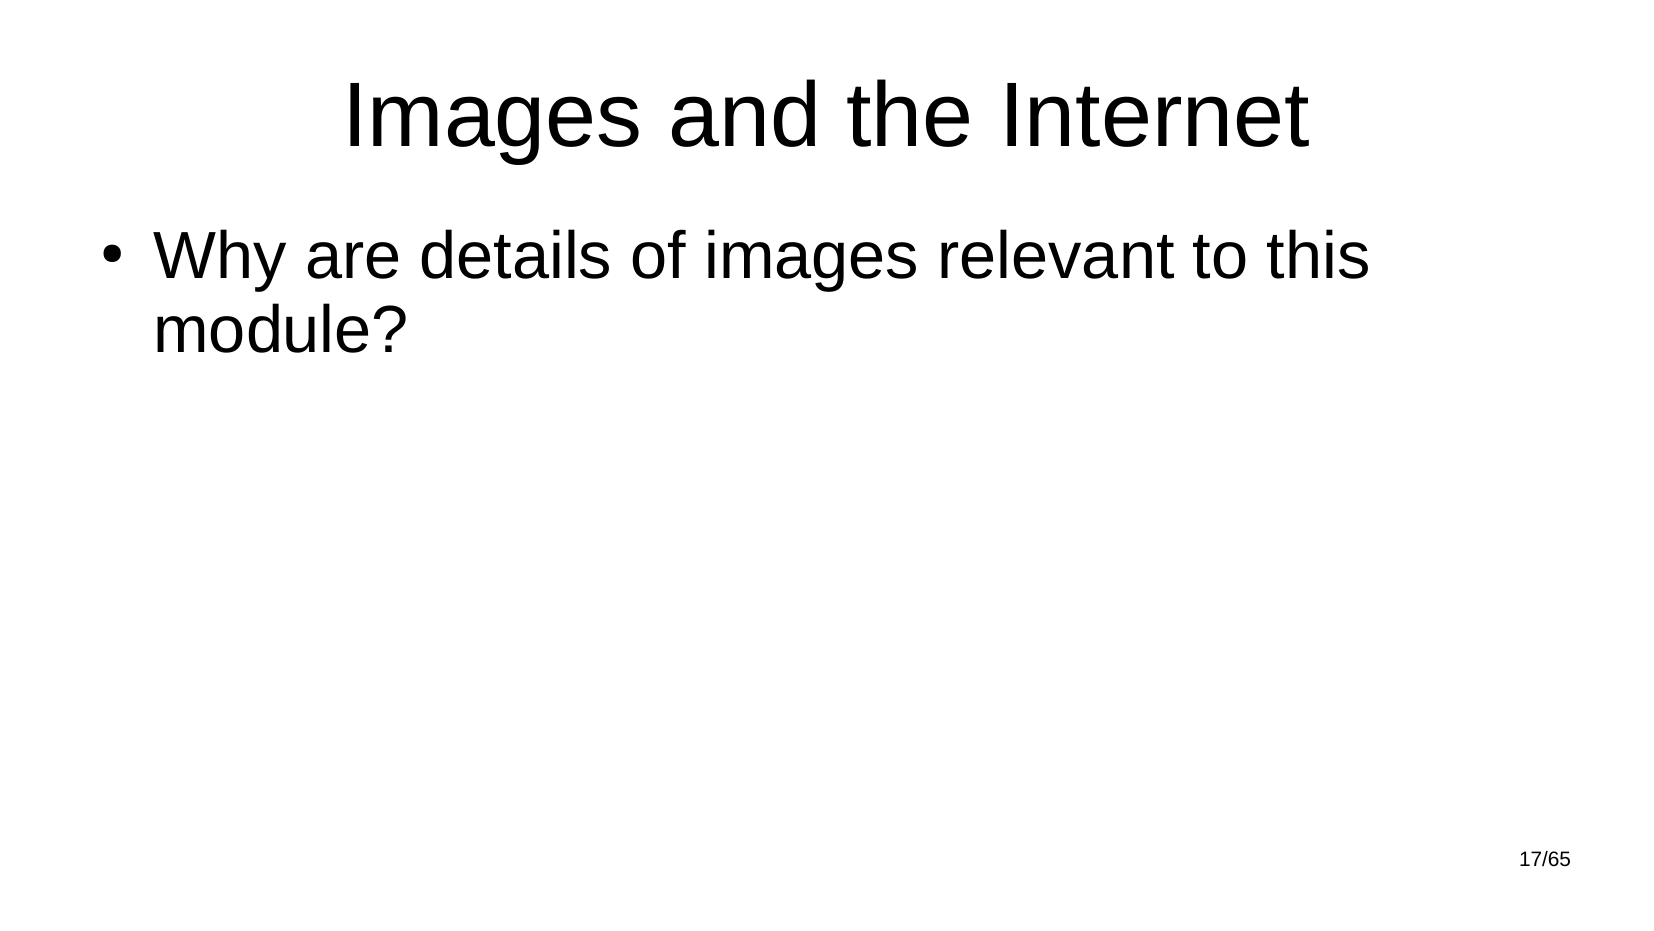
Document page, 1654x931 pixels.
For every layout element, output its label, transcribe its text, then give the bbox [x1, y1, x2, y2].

list Why are details of images relevant to this module? [82, 217, 1571, 758]
title Images and the Internet [82, 37, 1571, 193]
